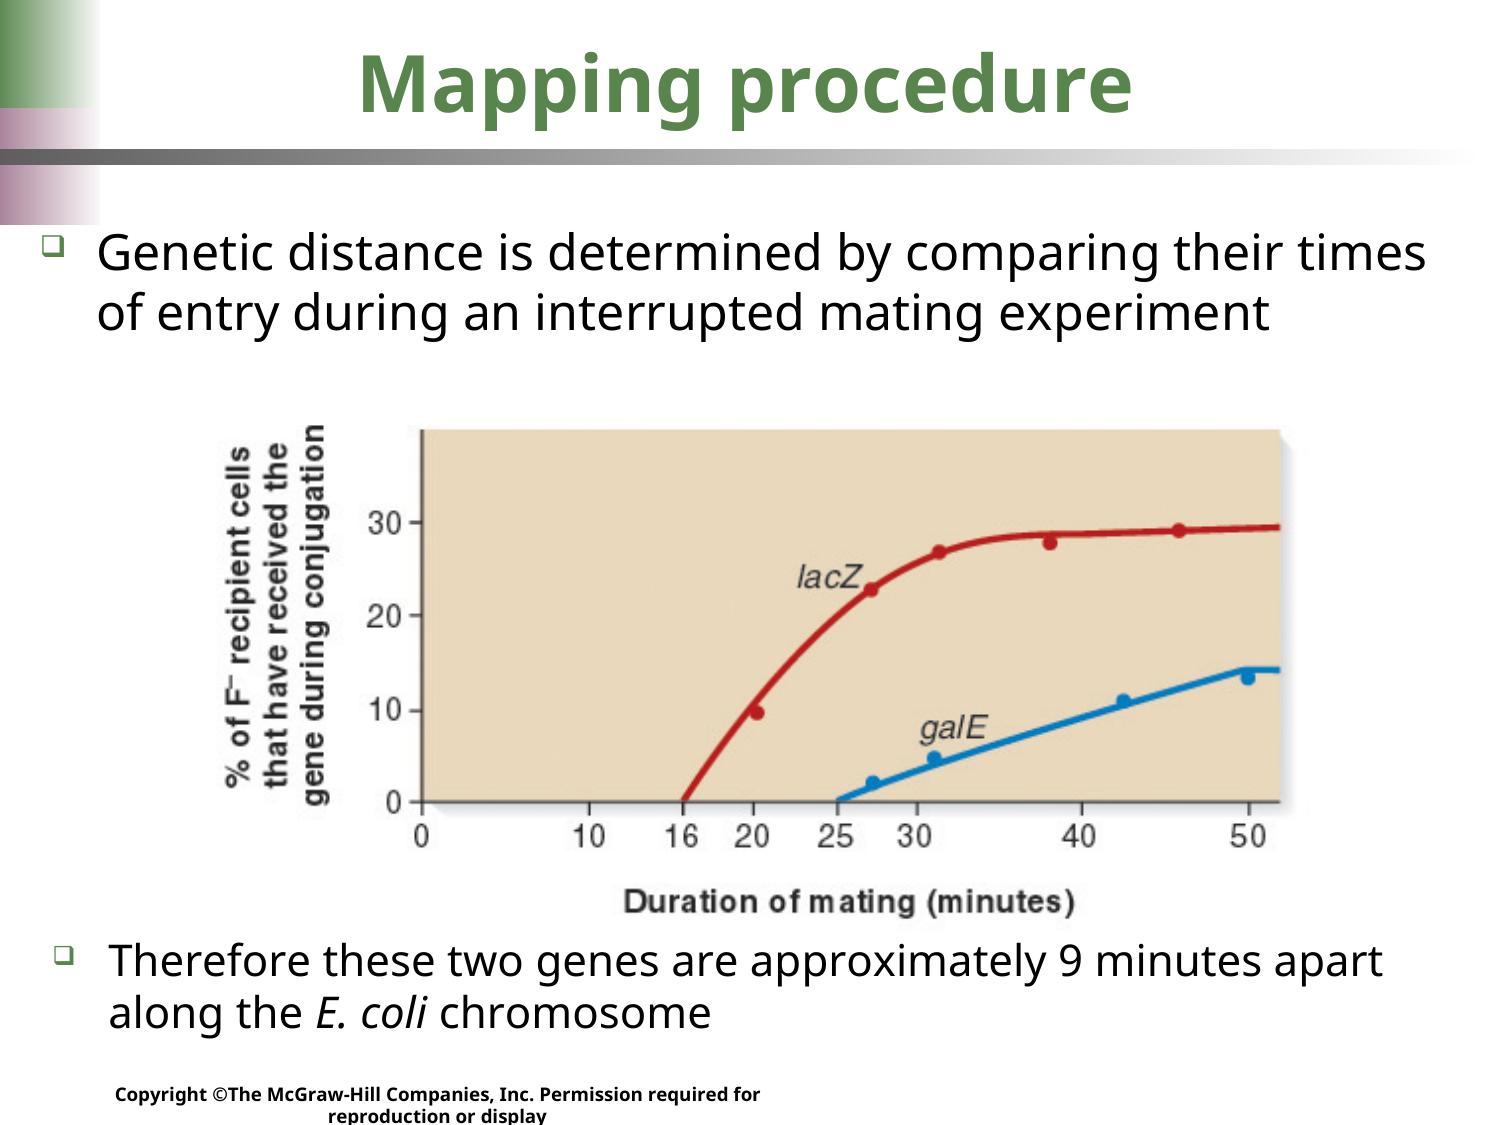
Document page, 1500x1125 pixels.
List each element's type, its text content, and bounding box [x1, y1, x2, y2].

text_box Genetic distance is determined by comparing their times of entry during an interrupted mating experiment [24, 212, 1450, 363]
text_box Copyright ©The McGraw-Hill Companies, Inc. Permission required for reproduction or display [37, 1074, 838, 1101]
picture [187, 425, 1326, 924]
text_box Therefore these two genes are approximately 9 minutes apart along the E. coli chromosome [37, 924, 1425, 1075]
title Mapping procedure [133, 24, 1359, 138]
